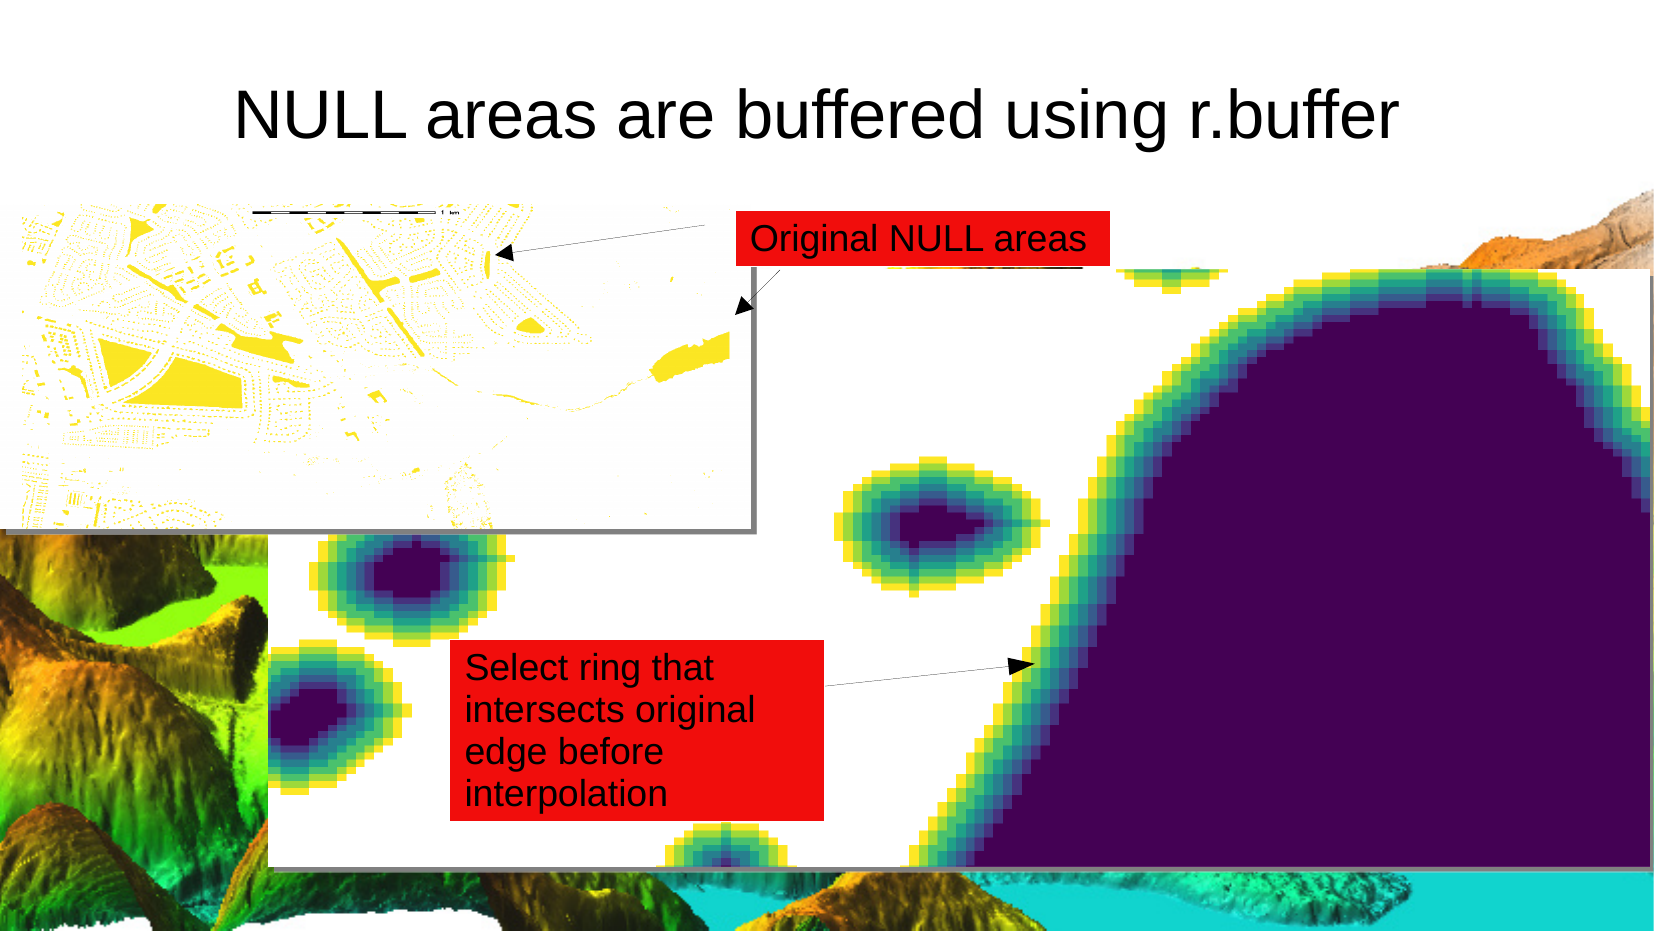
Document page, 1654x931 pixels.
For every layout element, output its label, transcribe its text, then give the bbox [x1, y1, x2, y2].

text_box Select ring that intersects original edge before interpolation [449, 639, 825, 822]
text_box Original NULL areas [735, 210, 1111, 267]
title NULL areas are buffered using r.buffer [82, 36, 1571, 193]
picture [0, 0, 1654, 931]
